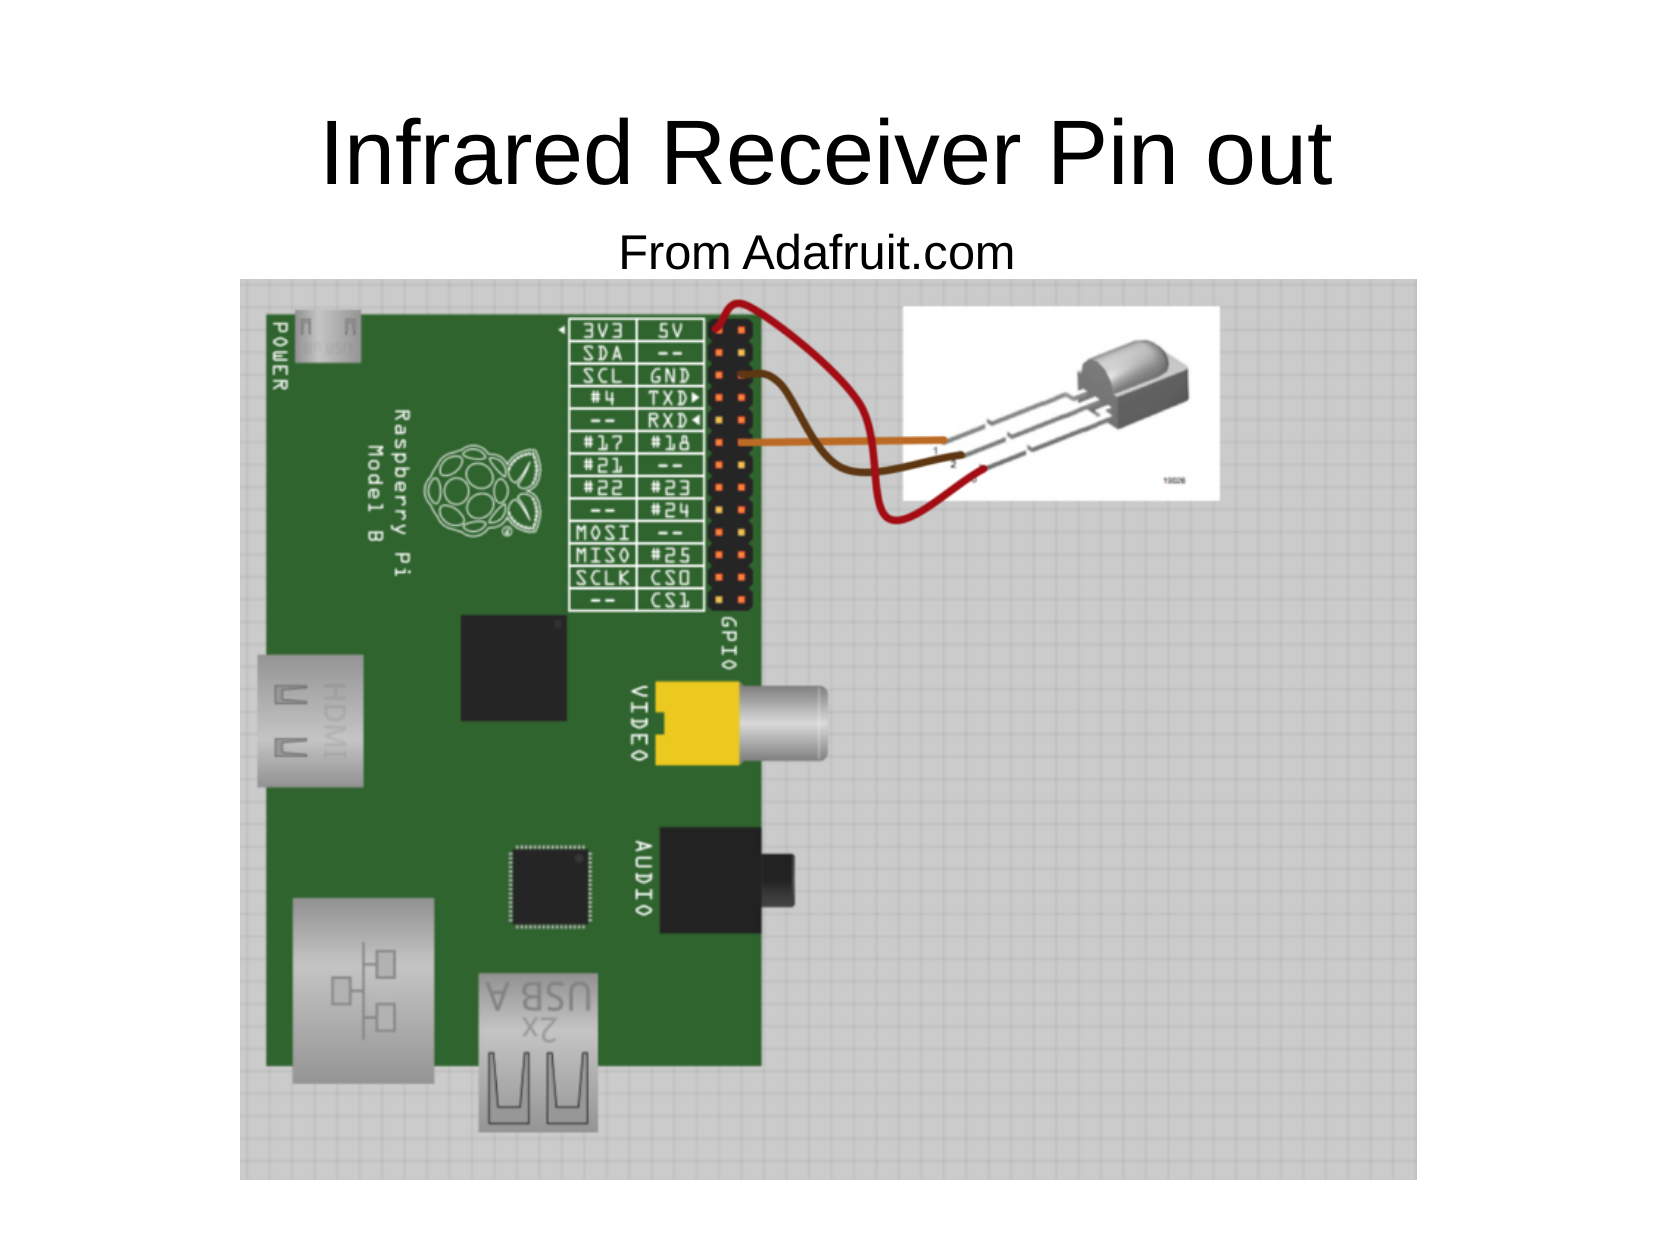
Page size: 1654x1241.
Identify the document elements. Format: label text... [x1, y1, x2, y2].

title Infrared Receiver Pin out [82, 49, 1571, 257]
picture [240, 279, 1417, 1180]
list From Adafruit.com [210, 225, 1373, 280]
